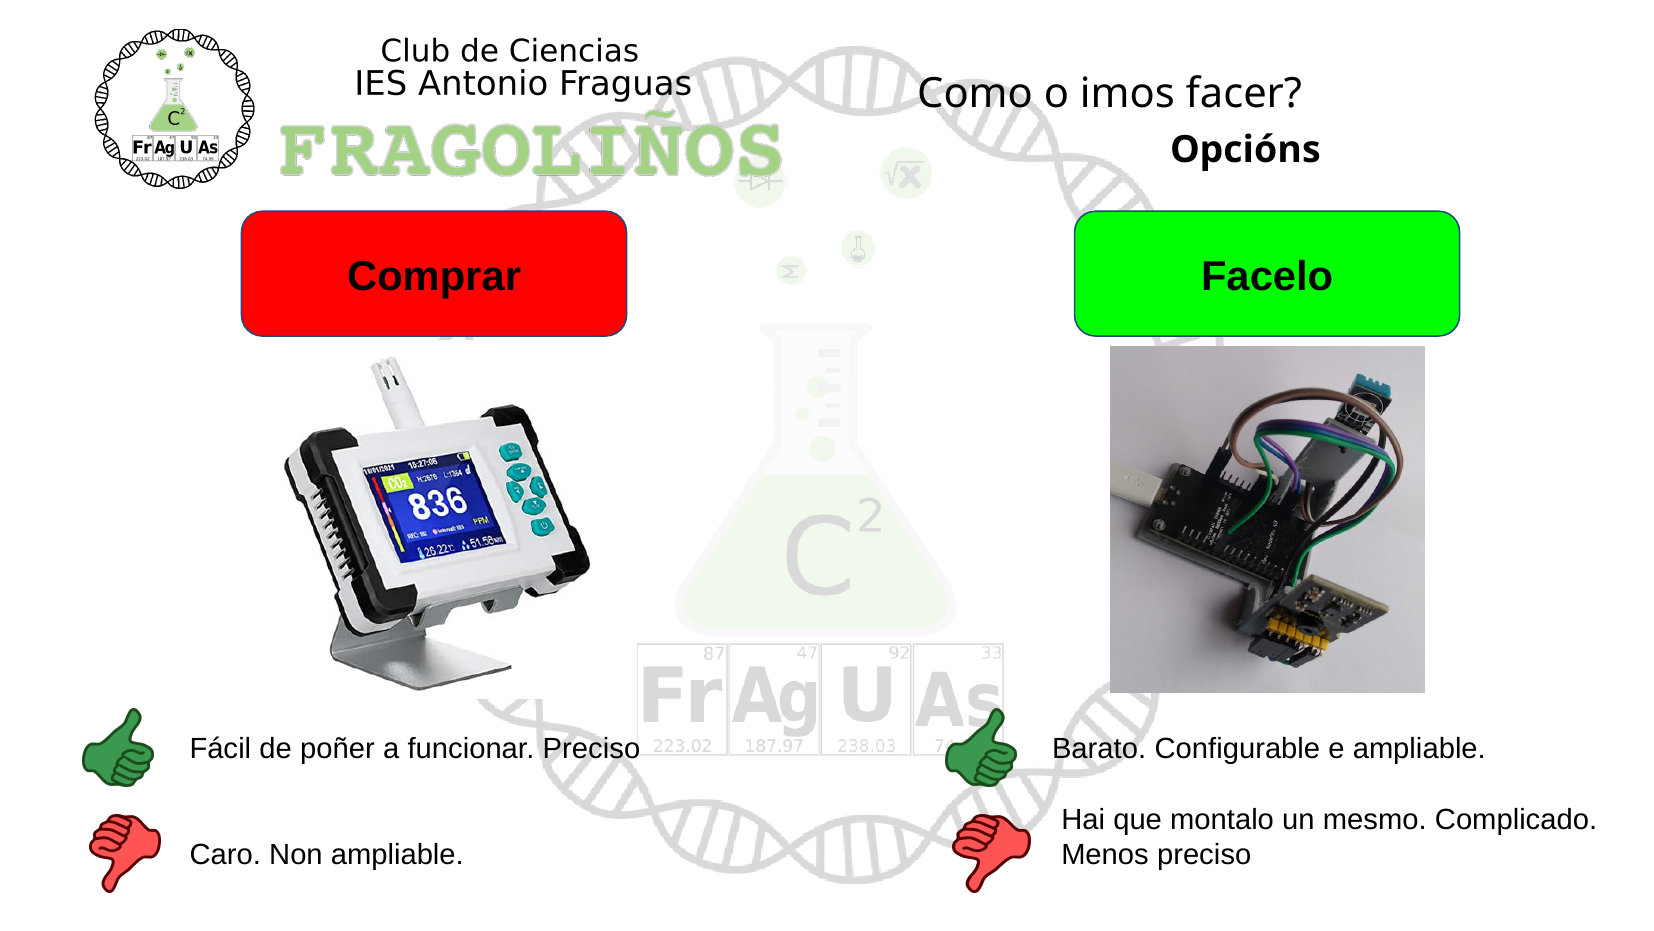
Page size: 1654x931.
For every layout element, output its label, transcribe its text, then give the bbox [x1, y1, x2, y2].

picture [82, 29, 1425, 893]
text_box Caro. Non ampliable. [174, 820, 724, 886]
text_box Barato. Configurable e ampliable. [1037, 714, 1654, 780]
text_box Opcións [902, 118, 1589, 178]
text_box Fácil de poñer a funcionar. Preciso [174, 714, 724, 780]
text_box Facelo [1074, 211, 1460, 337]
text_box Comprar [241, 211, 627, 337]
text_box Como o imos facer? [902, 58, 1589, 118]
picture [82, 708, 154, 787]
text_box Hai que montalo un mesmo. Complicado. Menos preciso [1046, 785, 1654, 921]
picture [89, 814, 161, 893]
